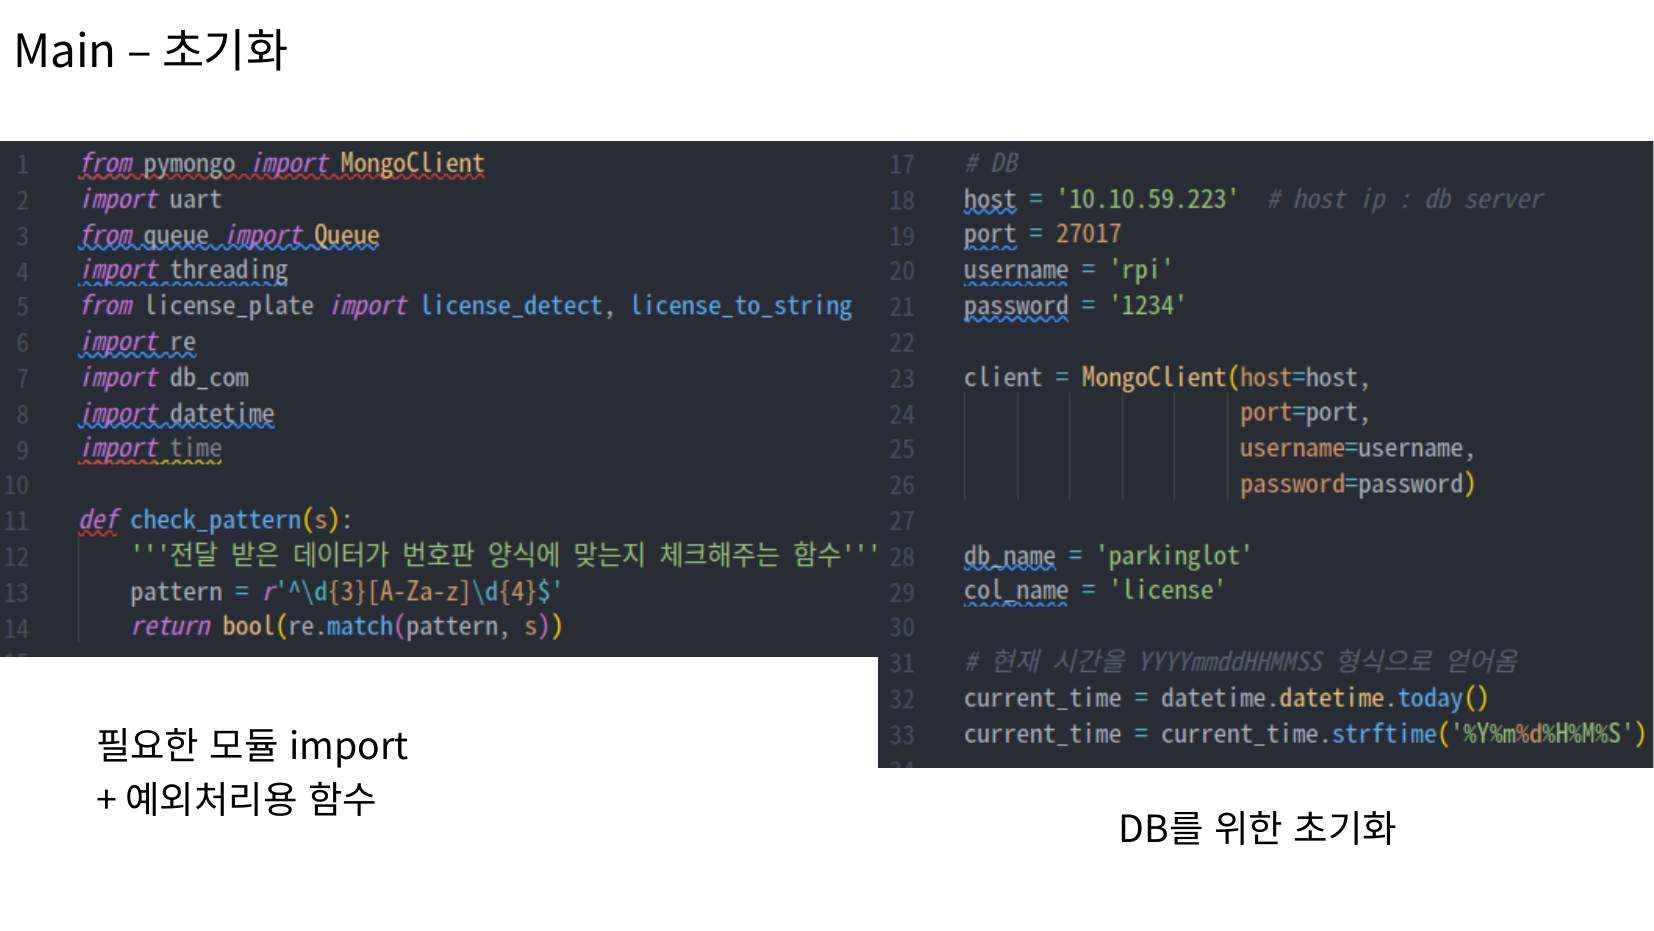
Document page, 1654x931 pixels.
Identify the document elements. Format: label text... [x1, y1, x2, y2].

picture [0, 141, 1654, 768]
text_box 필요한 모듈 import + 예외처리용 함수 [81, 708, 425, 833]
title Main – 초기화 [13, 6, 752, 89]
text_box DB를 위한 초기화 [1103, 791, 1413, 862]
